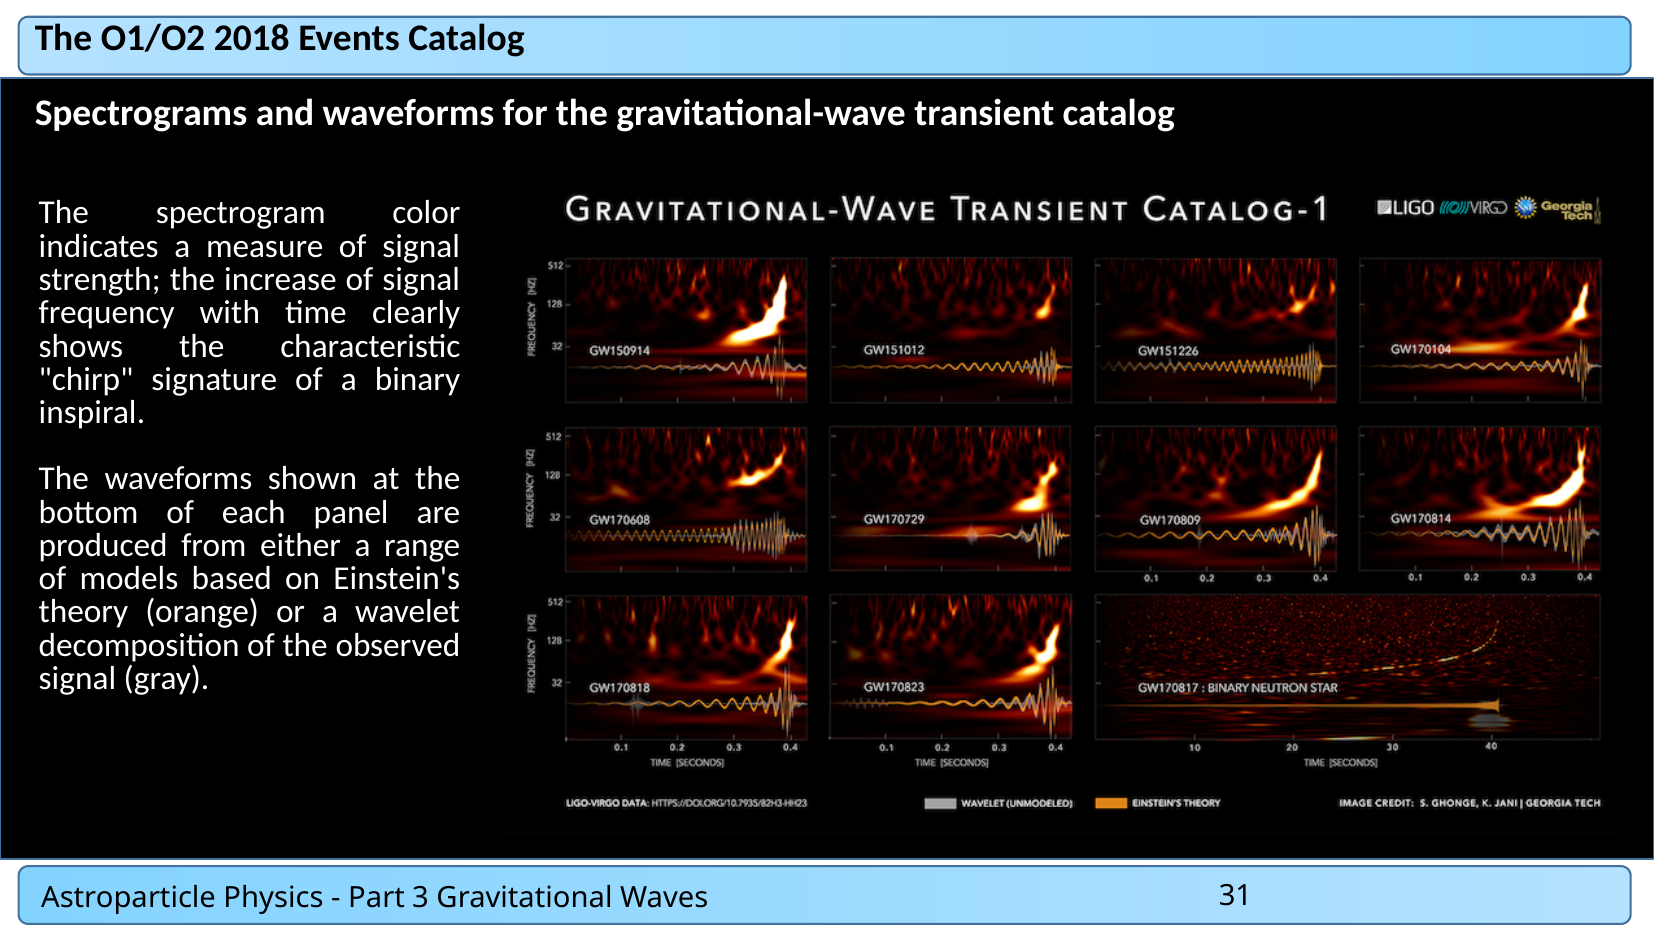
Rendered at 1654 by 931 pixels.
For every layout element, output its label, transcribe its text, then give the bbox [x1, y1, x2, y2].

text_box Spectrograms and waveforms for the gravitational-wave transient catalog [19, 89, 1632, 196]
text_box Astroparticle Physics - Part 3 Gravitational Waves [476, 876, 939, 931]
text_box [0, 78, 1654, 859]
picture [499, 196, 1617, 833]
text_box [1218, 873, 1604, 931]
text_box The spectrogram color indicates a measure of signal strength; the increase of signal frequency with time clearly shows the characteristic "chirp" signature of a binary inspiral. The waveforms shown at the bottom of each panel are produced from either a range of models based on Einstein's theory (orange) or a wavelet decomposition of the observed signal (gray). [23, 196, 476, 931]
text_box The O1/O2 2018 Events Catalog [19, 15, 1585, 76]
